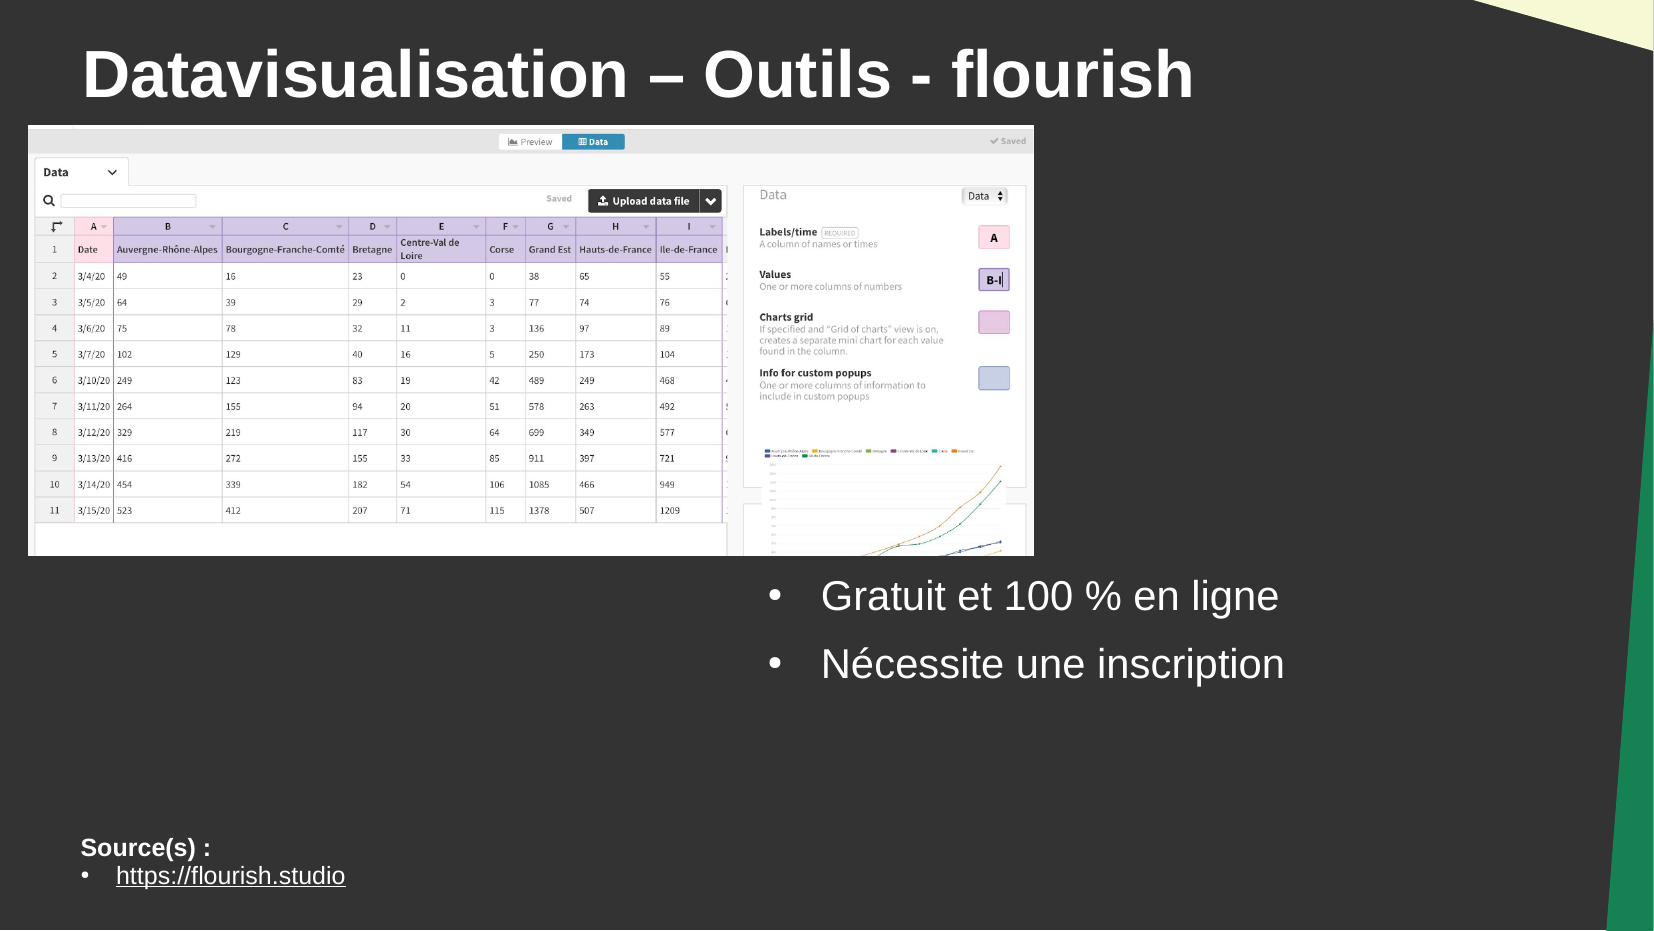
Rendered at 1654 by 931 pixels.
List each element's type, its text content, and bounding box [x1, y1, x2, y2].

text_box [1473, 0, 1654, 52]
title Datavisualisation – Outils - flourish [82, 37, 1571, 122]
picture [28, 125, 1034, 556]
text_box [1606, 313, 1654, 931]
text_box Source(s) : https://flourish.studio [65, 826, 1483, 926]
list Gratuit et 100 % en ligne Nécessite une inscription [750, 572, 1595, 922]
